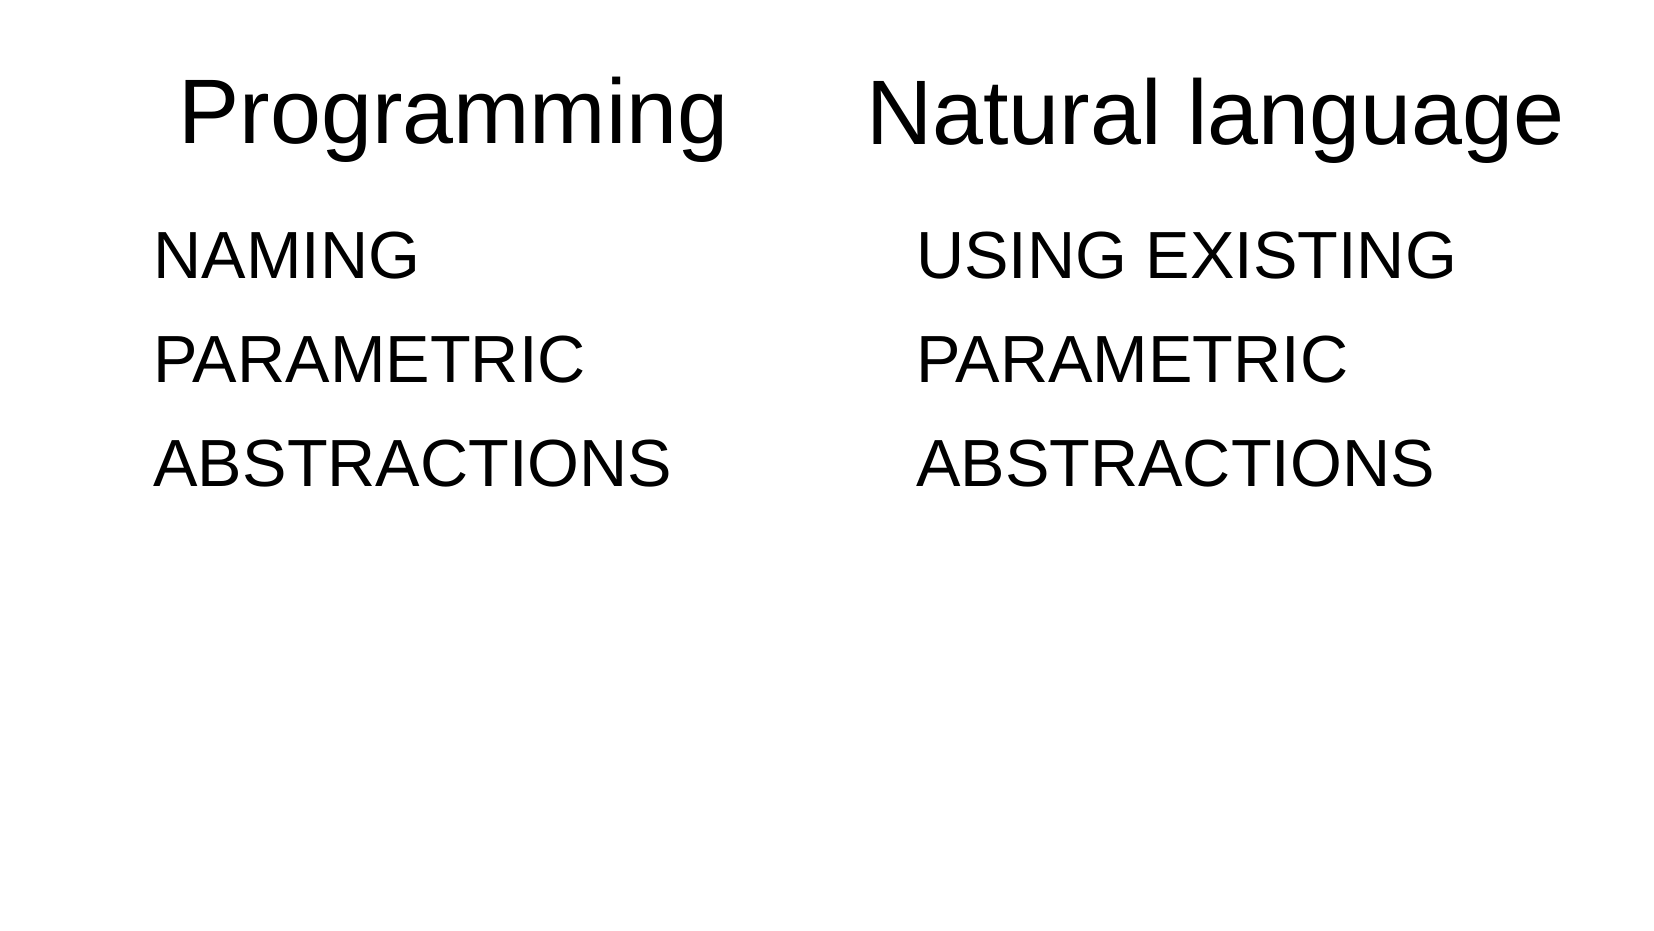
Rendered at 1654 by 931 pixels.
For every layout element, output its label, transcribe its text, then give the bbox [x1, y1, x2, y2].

title Programming [82, 37, 826, 188]
list NAMING PARAMETRIC ABSTRACTIONS [82, 217, 809, 901]
list USING EXISTING PARAMETRIC ABSTRACTIONS [845, 217, 1572, 901]
title Natural language [844, 37, 1587, 188]
